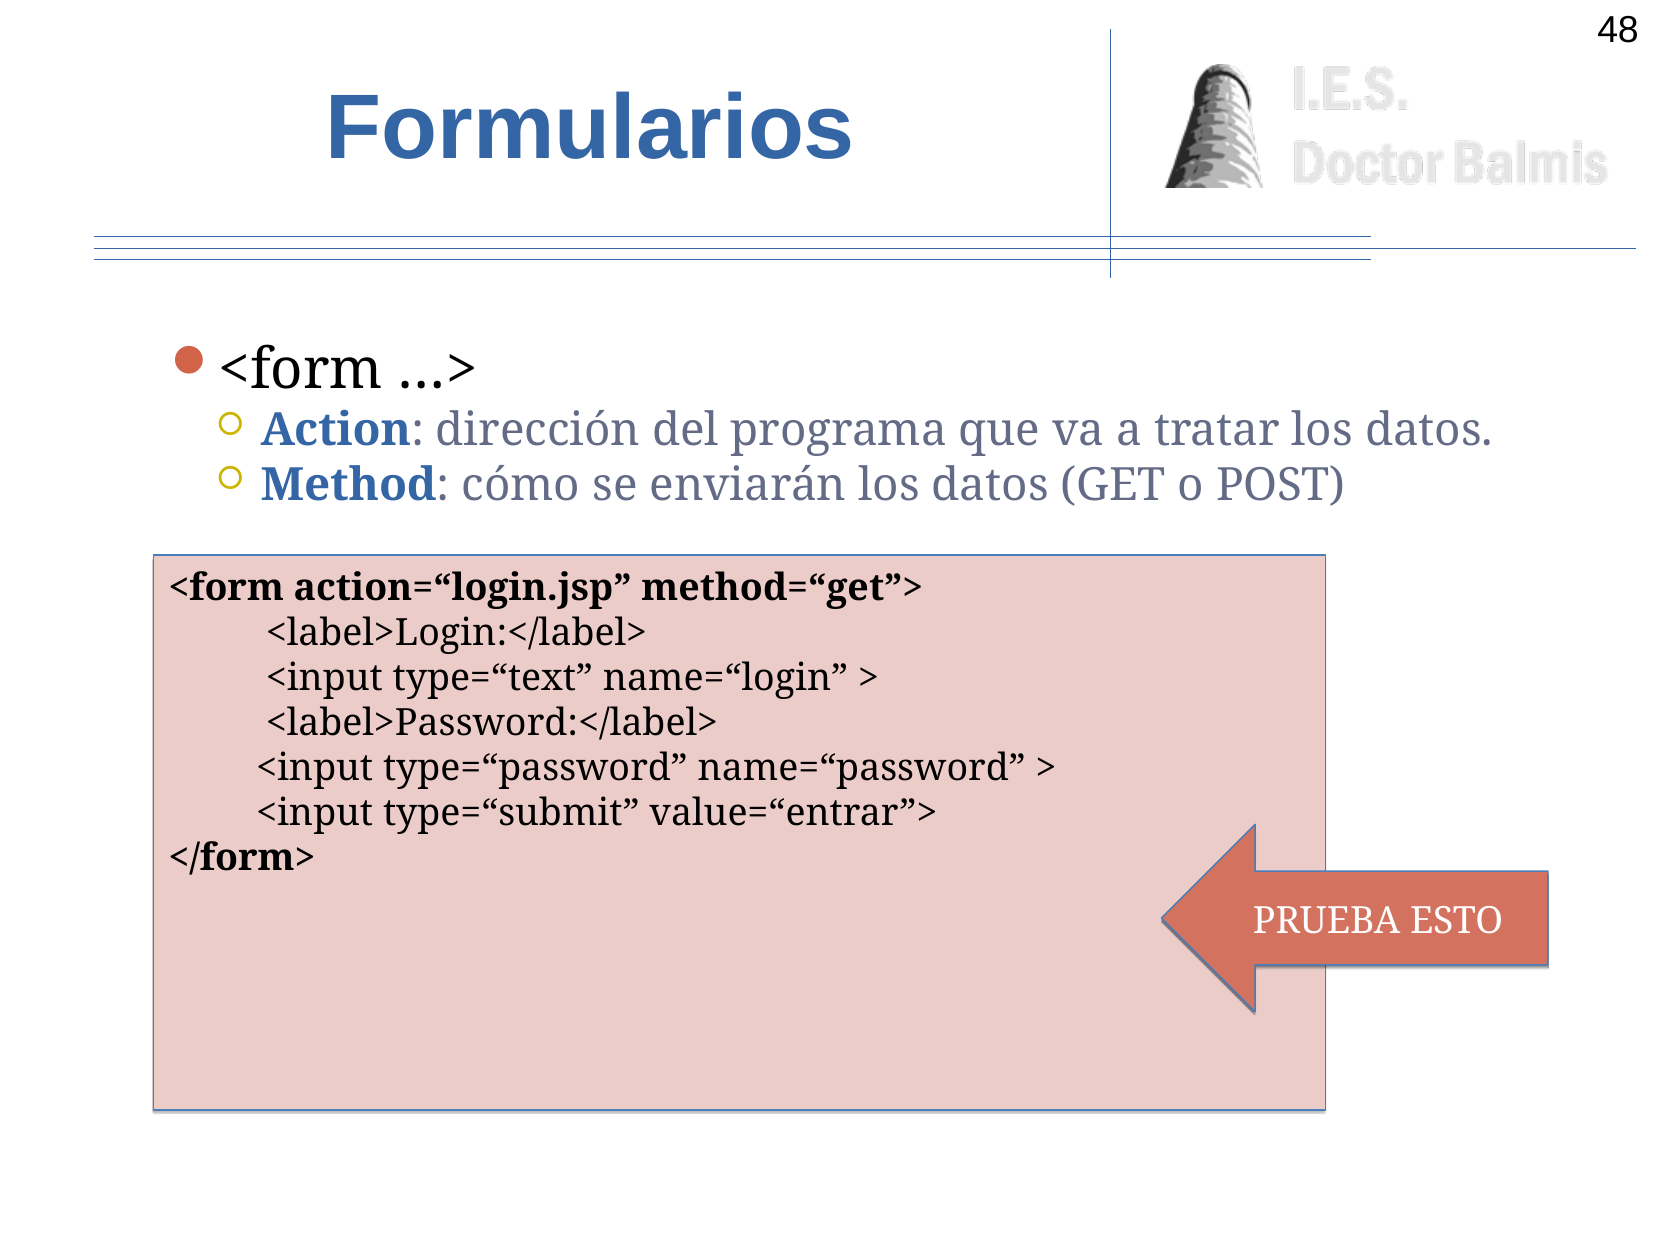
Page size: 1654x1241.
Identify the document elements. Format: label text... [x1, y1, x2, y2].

picture [1133, 64, 1619, 188]
title Formularios [118, 23, 1063, 231]
text_box PRUEBA ESTO [1161, 824, 1548, 1012]
text_box <form …> Action: dirección del programa que va a tratar los datos. Method: cómo se enviarán los datos (GET o POST) [156, 324, 1552, 1075]
text_box <form action=“login.jsp” method=“get”> <label>Login:</label> <input type=“text” name=“login” > <label>Password:</label> <input type=“password” name=“password” > <input type=“submit” value=“entrar”> </form> [153, 555, 1326, 1111]
